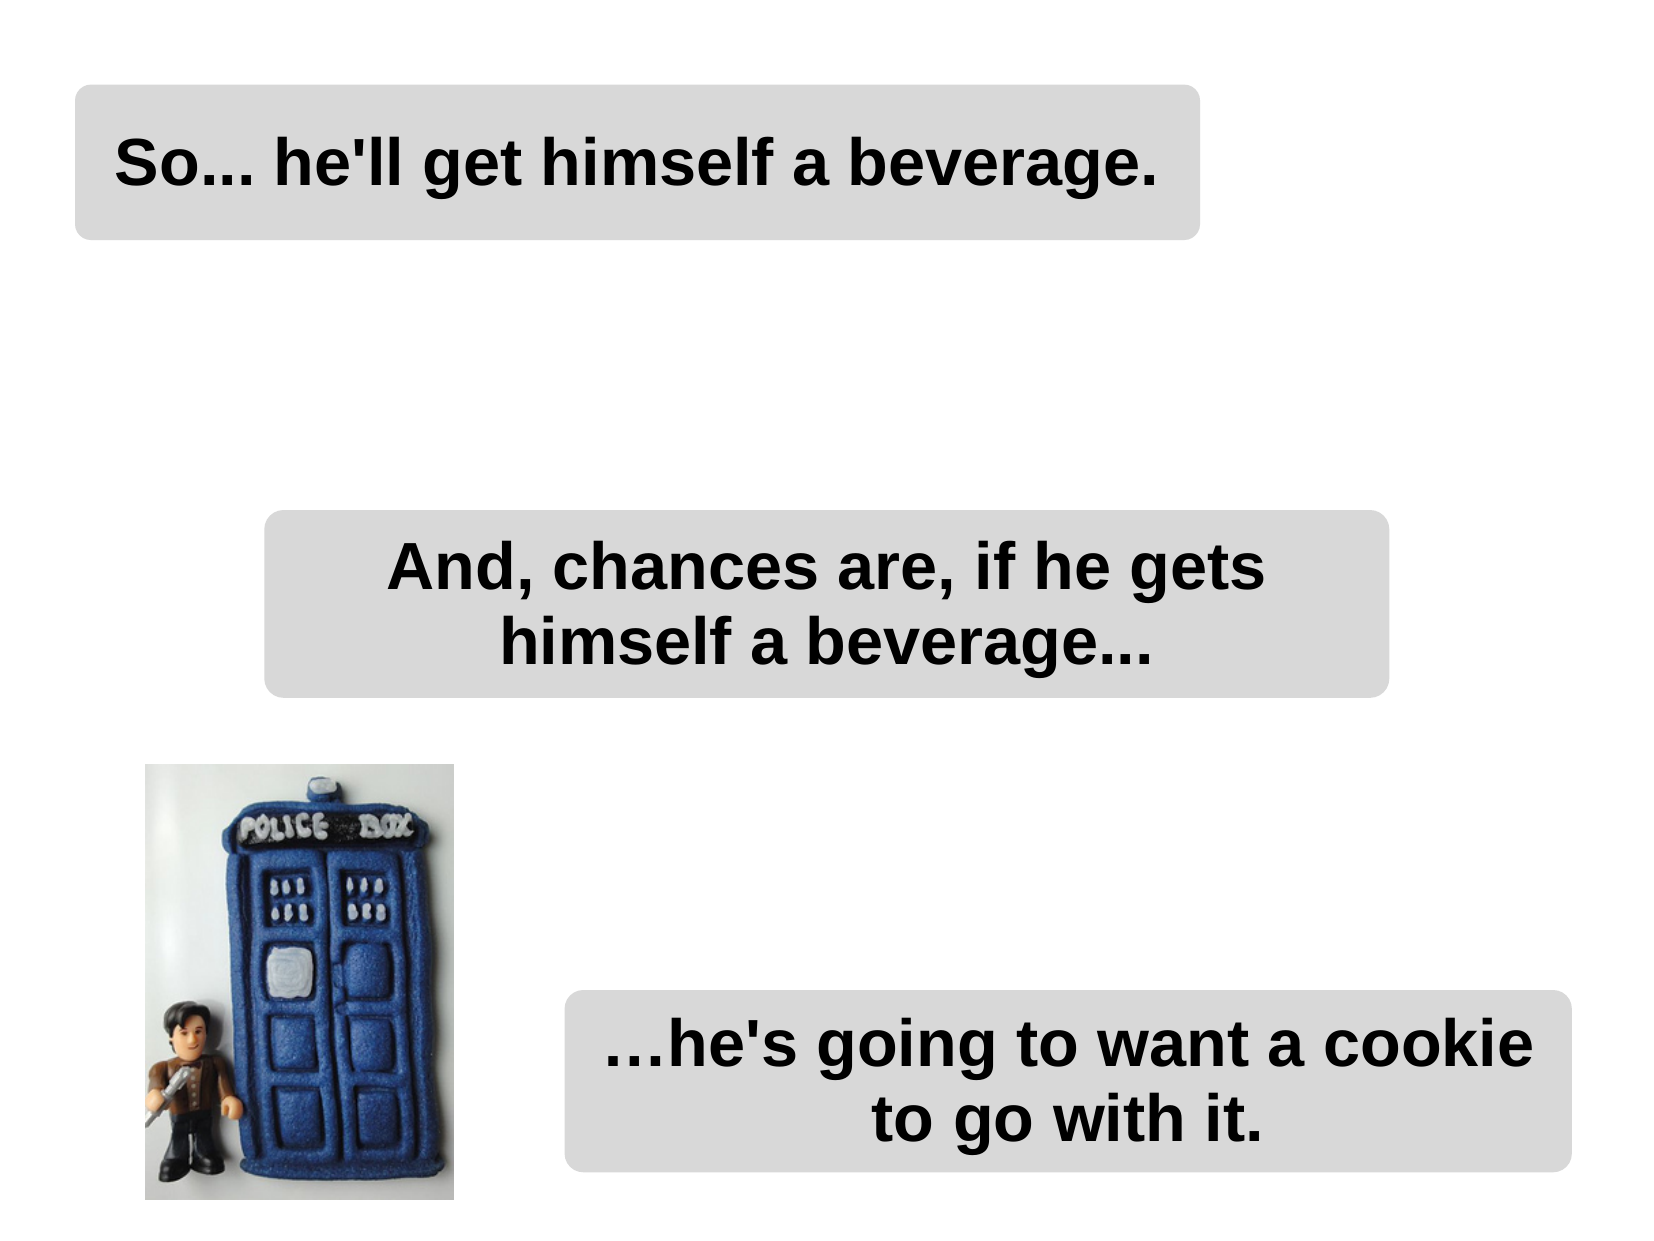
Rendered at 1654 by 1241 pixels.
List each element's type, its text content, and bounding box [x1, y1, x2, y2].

text_box So... he'll get himself a beverage. [75, 84, 1201, 241]
picture [145, 764, 454, 1201]
text_box And, chances are, if he gets himself a beverage... [264, 510, 1390, 698]
text_box …he's going to want a cookie to go with it. [564, 990, 1572, 1173]
